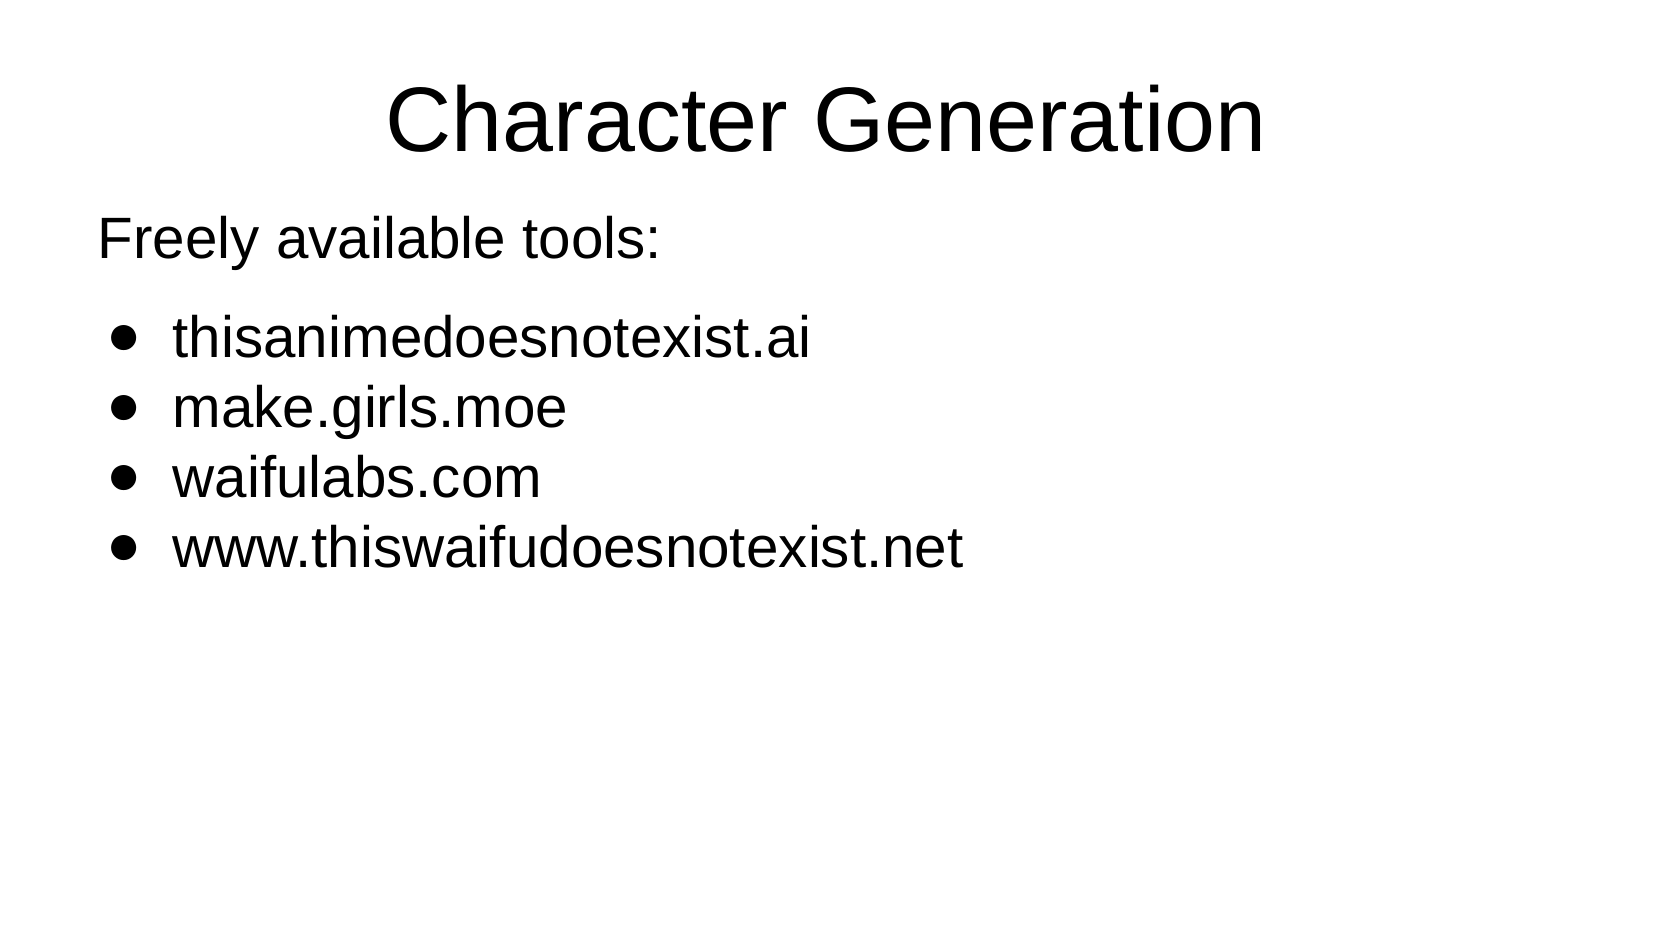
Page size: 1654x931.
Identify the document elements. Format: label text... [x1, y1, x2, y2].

text_box Freely available tools: thisanimedoesnotexist.ai make.girls.moe waifulabs.com www.thiswaifudoesnotexist.net [82, 192, 1610, 632]
title Character Generation [82, 37, 1571, 192]
